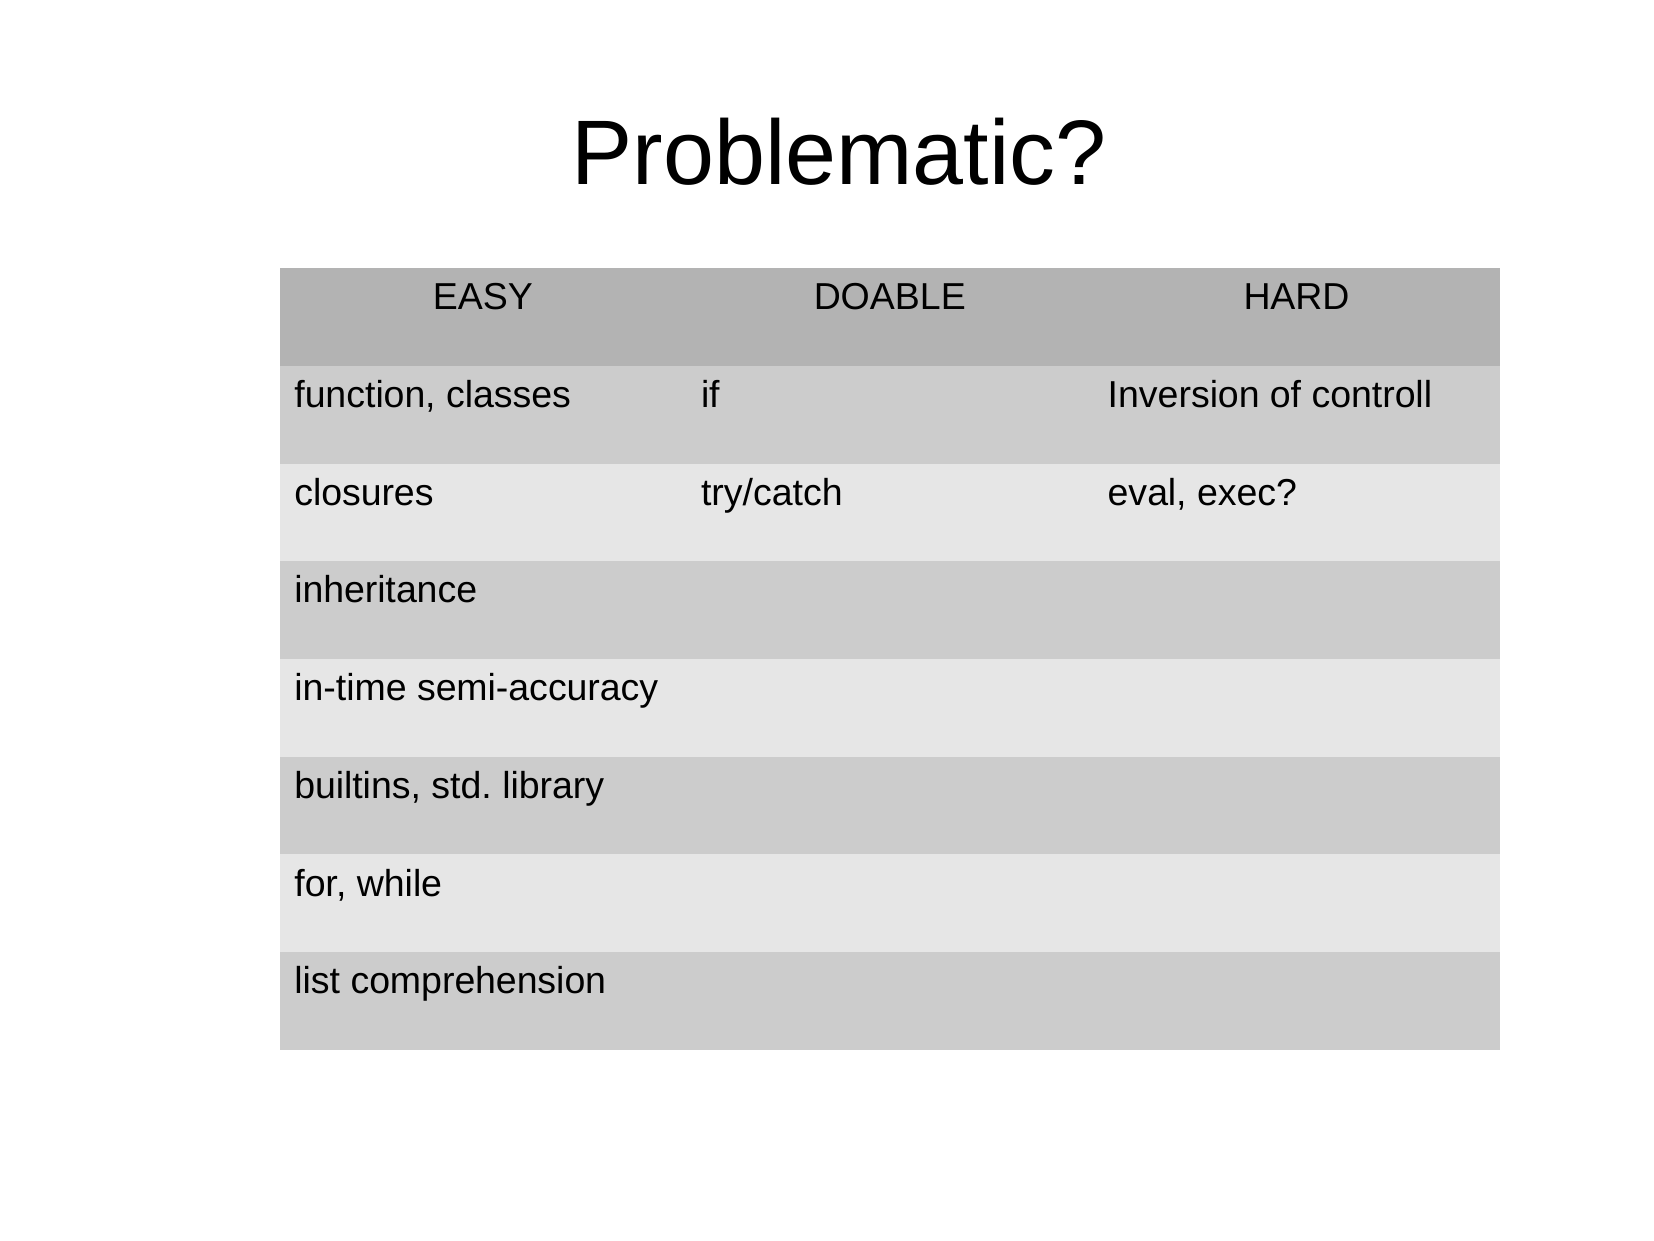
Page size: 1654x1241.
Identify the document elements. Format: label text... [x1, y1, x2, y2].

table_cell eval, exec? [1093, 464, 1500, 561]
table_cell Inversion of controll [1093, 366, 1500, 464]
table_cell [686, 659, 1093, 757]
table_cell if [686, 366, 1093, 464]
table_cell [1093, 561, 1500, 659]
table_cell closures [280, 464, 686, 561]
table_cell list comprehension [280, 952, 686, 1050]
table_cell in-time semi-accuracy [280, 659, 686, 757]
table_cell for, while [280, 854, 686, 952]
table_cell [686, 561, 1093, 659]
table_cell [1093, 952, 1500, 1050]
table_header HARD [1093, 268, 1500, 366]
table_cell [1093, 757, 1500, 854]
table_cell try/catch [686, 464, 1093, 561]
table_cell [686, 757, 1093, 854]
title Problematic? [82, 49, 1571, 257]
table_cell [1093, 854, 1500, 952]
table_cell [1093, 659, 1500, 757]
table_cell function, classes [280, 366, 686, 464]
table_cell [686, 854, 1093, 952]
table_header EASY [280, 268, 686, 366]
table_cell builtins, std. library [280, 757, 686, 854]
table_header DOABLE [686, 268, 1093, 366]
table_cell [686, 952, 1093, 1050]
table_cell inheritance [280, 561, 686, 659]
